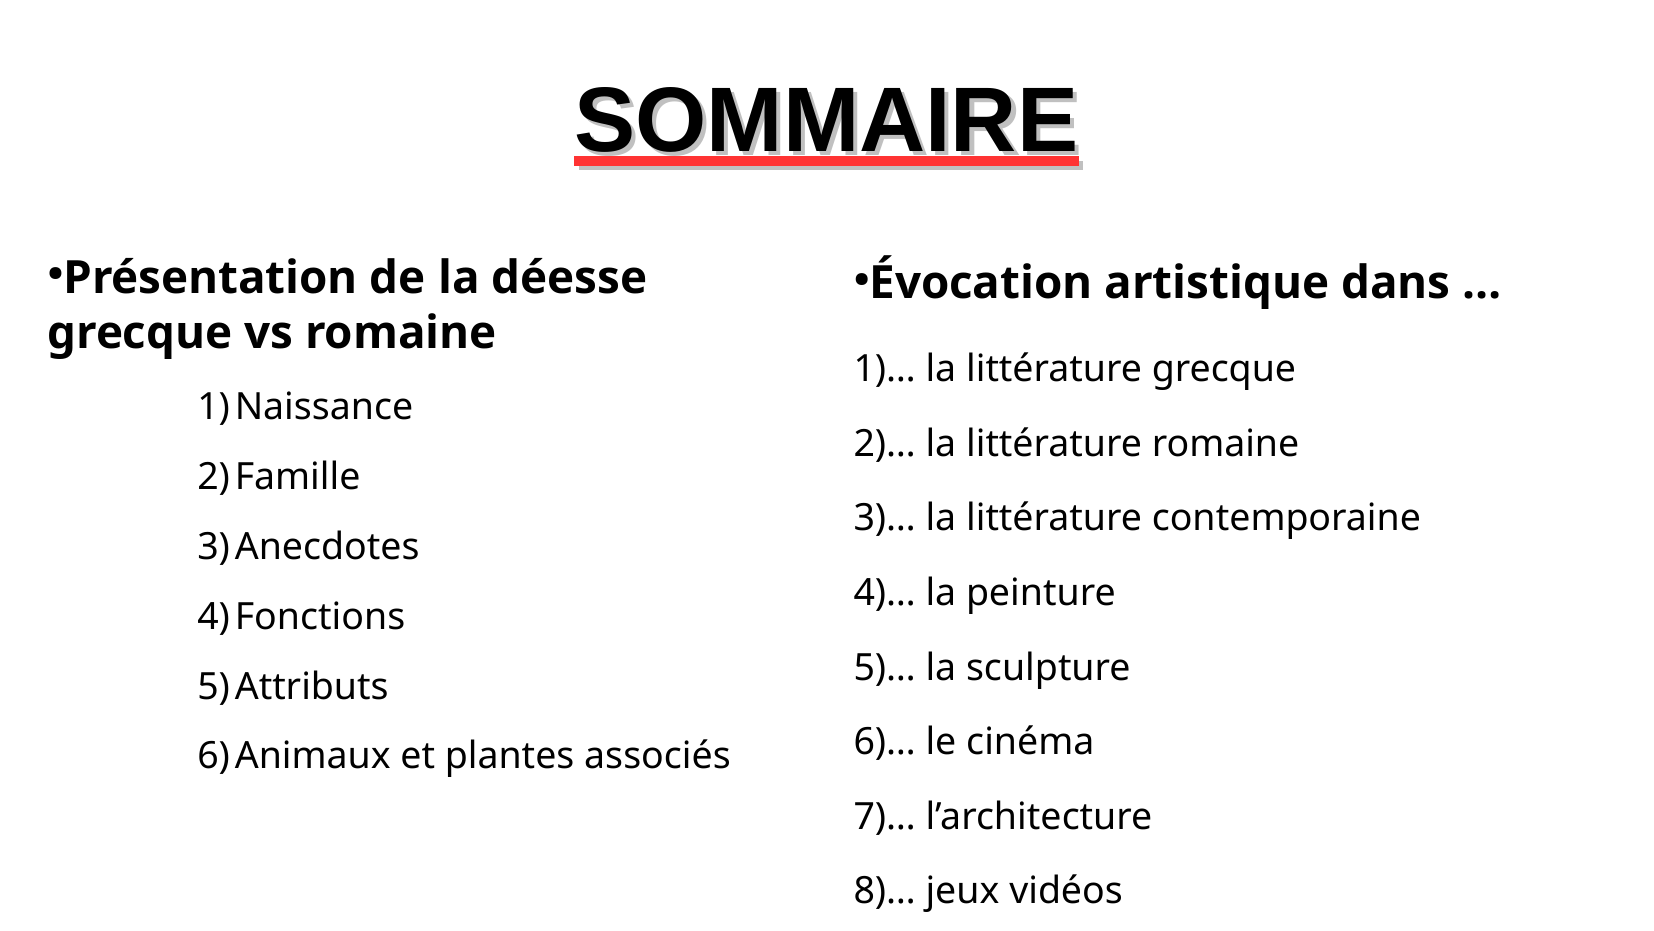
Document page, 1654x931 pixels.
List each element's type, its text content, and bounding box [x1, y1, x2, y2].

title Sommaire [82, 37, 1571, 193]
text_box Évocation artistique dans … … la littérature grecque … la littérature romaine … la littérature contemporaine … la peinture … la sculpture … le cinéma … l’architecture … jeux vidéos [838, 242, 1620, 931]
list Présentation de la déesse grecque vs romaine Naissance Famille Anecdotes Fonctions Attributs Animaux et plantes associés [47, 247, 815, 857]
